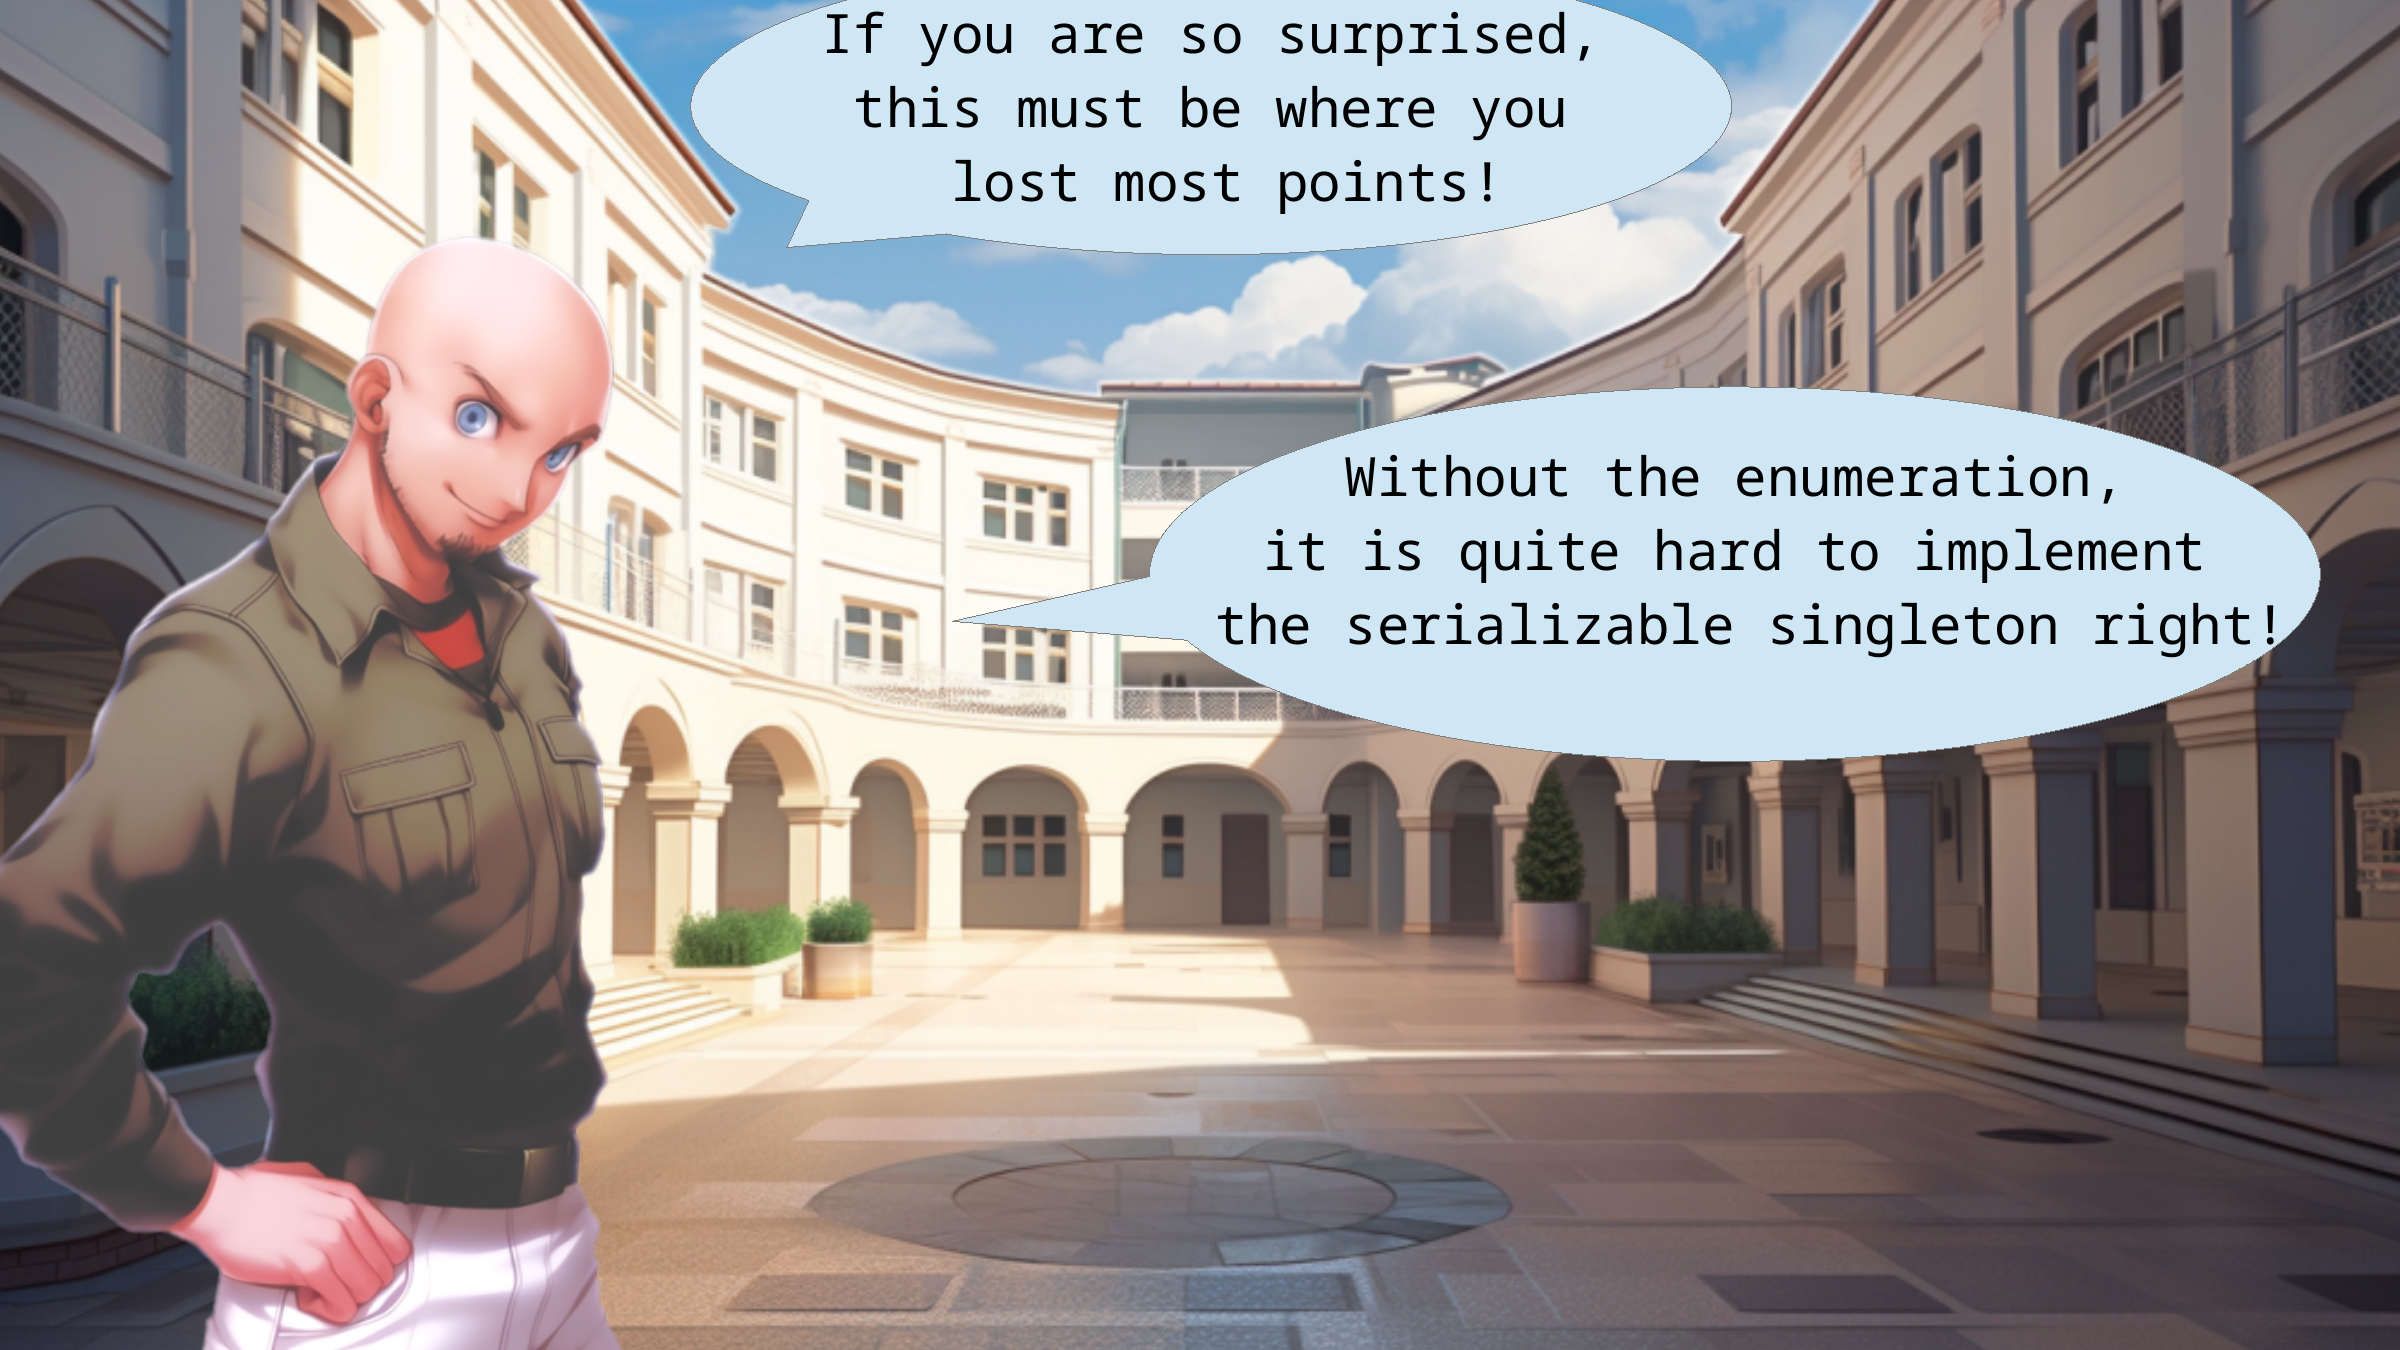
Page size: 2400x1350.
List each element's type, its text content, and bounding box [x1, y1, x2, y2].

picture [0, 0, 2400, 1350]
text_box Without the enumeration, it is quite hard to implement the serializable singleton right! [952, 386, 2321, 762]
text_box If you are so surprised, this must be where you lost most points! [690, 0, 1732, 255]
